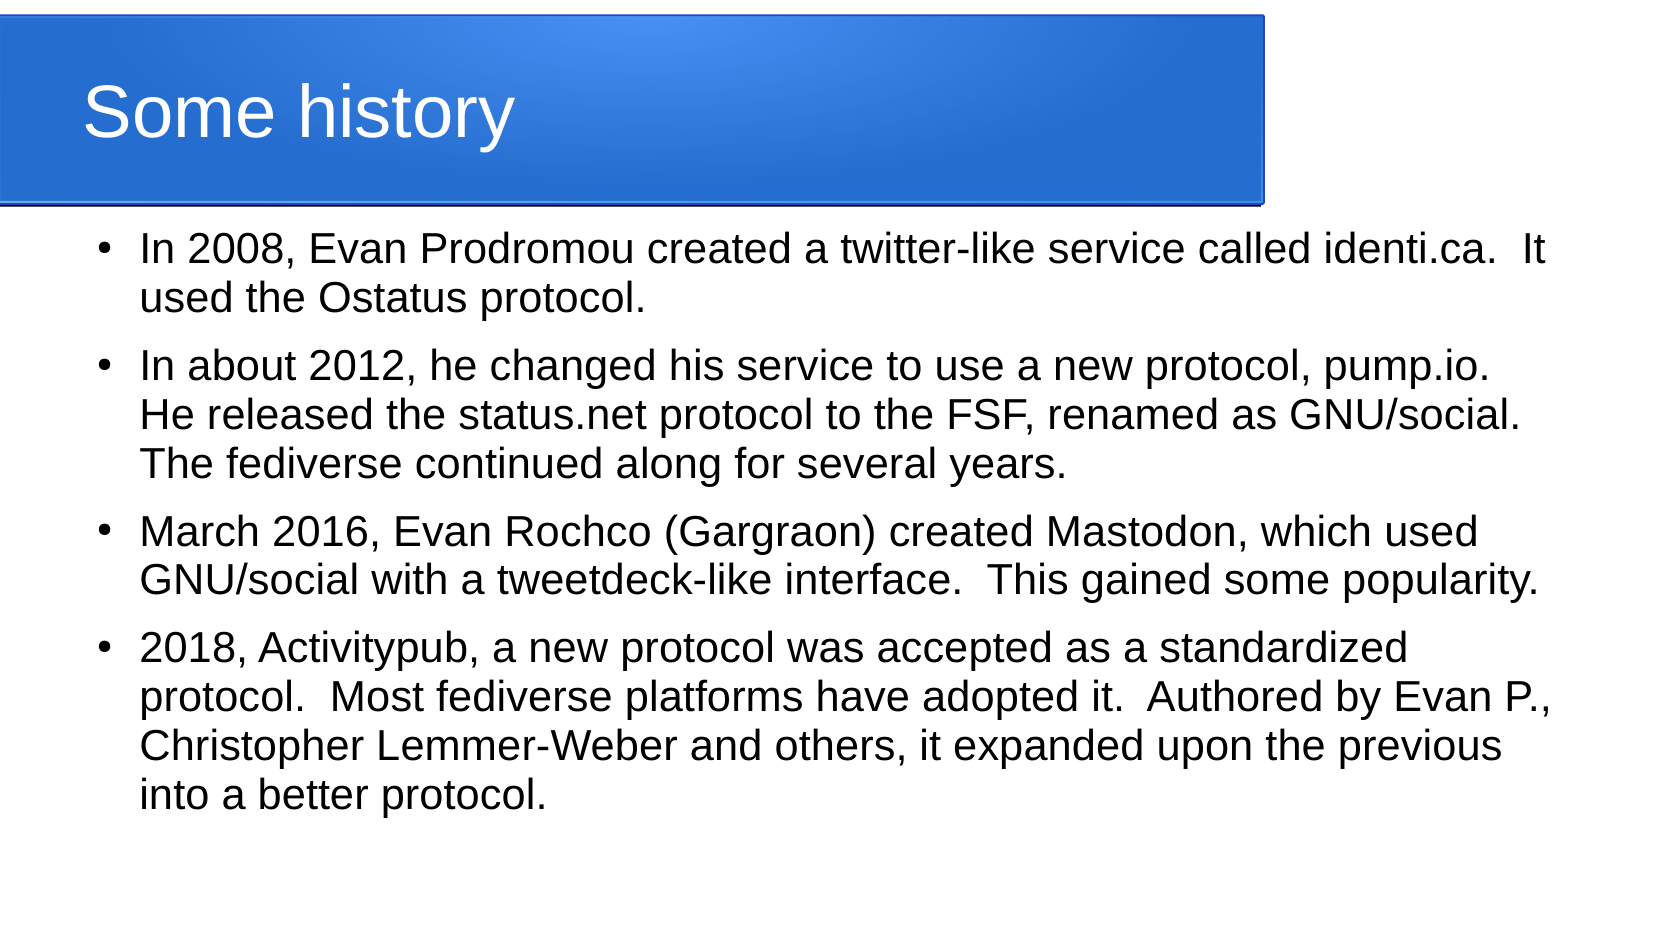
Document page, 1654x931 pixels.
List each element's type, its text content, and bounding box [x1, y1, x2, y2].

list In 2008, Evan Prodromou created a twitter-like service called identi.ca. It used the Ostatus protocol. In about 2012, he changed his service to use a new protocol, pump.io. He released the status.net protocol to the FSF, renamed as GNU/social. The fediverse continued along for several years. March 2016, Evan Rochco (Gargraon) created Mastodon, which used GNU/social with a tweetdeck-like interface. This gained some popularity. 2018, Activitypub, a new protocol was accepted as a standardized protocol. Most fediverse platforms have adopted it. Authored by Evan P., Christopher Lemmer-Weber and others, it expanded upon the previous into a better protocol. [82, 224, 1571, 856]
title Some history [82, 35, 1235, 189]
